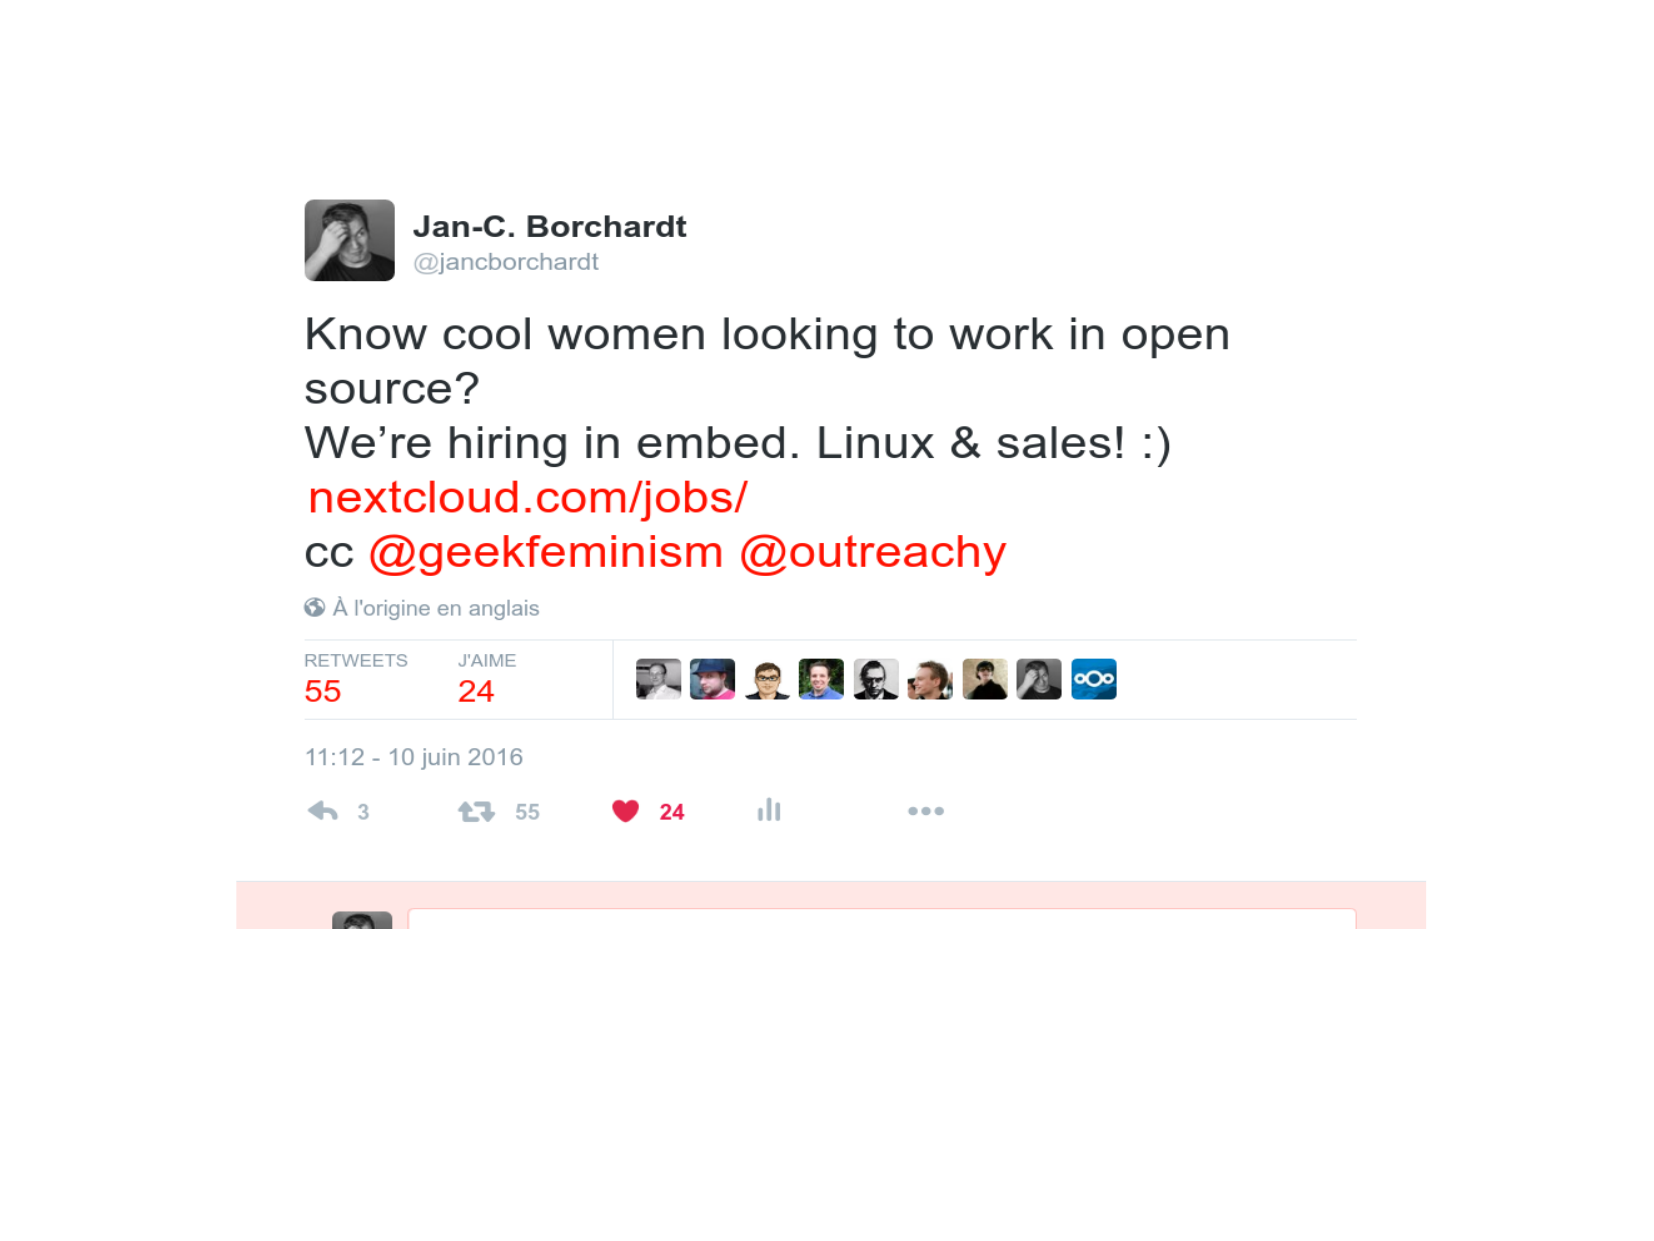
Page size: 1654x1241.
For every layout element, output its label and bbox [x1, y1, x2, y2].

picture [236, 152, 1427, 929]
